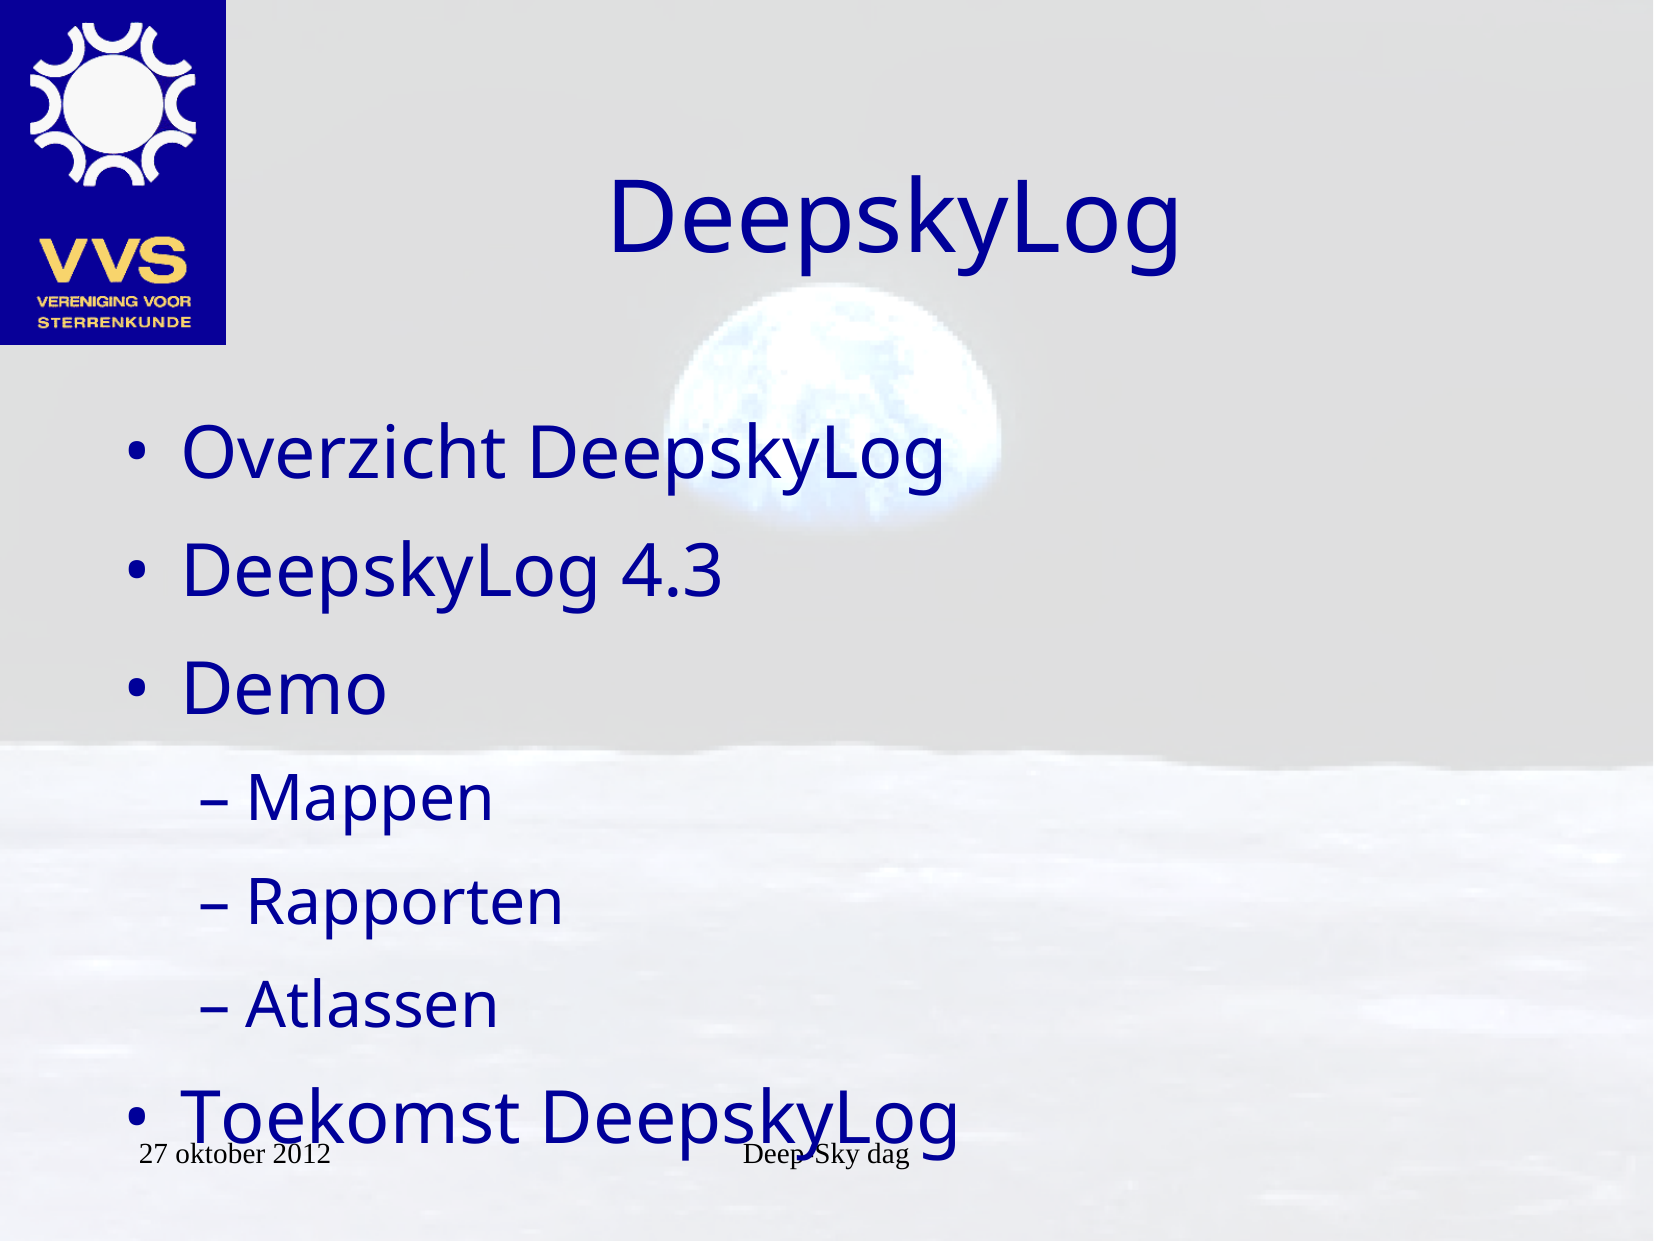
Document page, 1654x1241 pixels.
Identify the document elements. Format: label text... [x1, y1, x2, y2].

list Overzicht DeepskyLog DeepskyLog 4.3 Demo Mappen Rapporten Atlassen Toekomst DeepskyLog [123, 399, 1529, 1120]
title DeepskyLog [261, 83, 1529, 344]
picture [0, 0, 226, 345]
